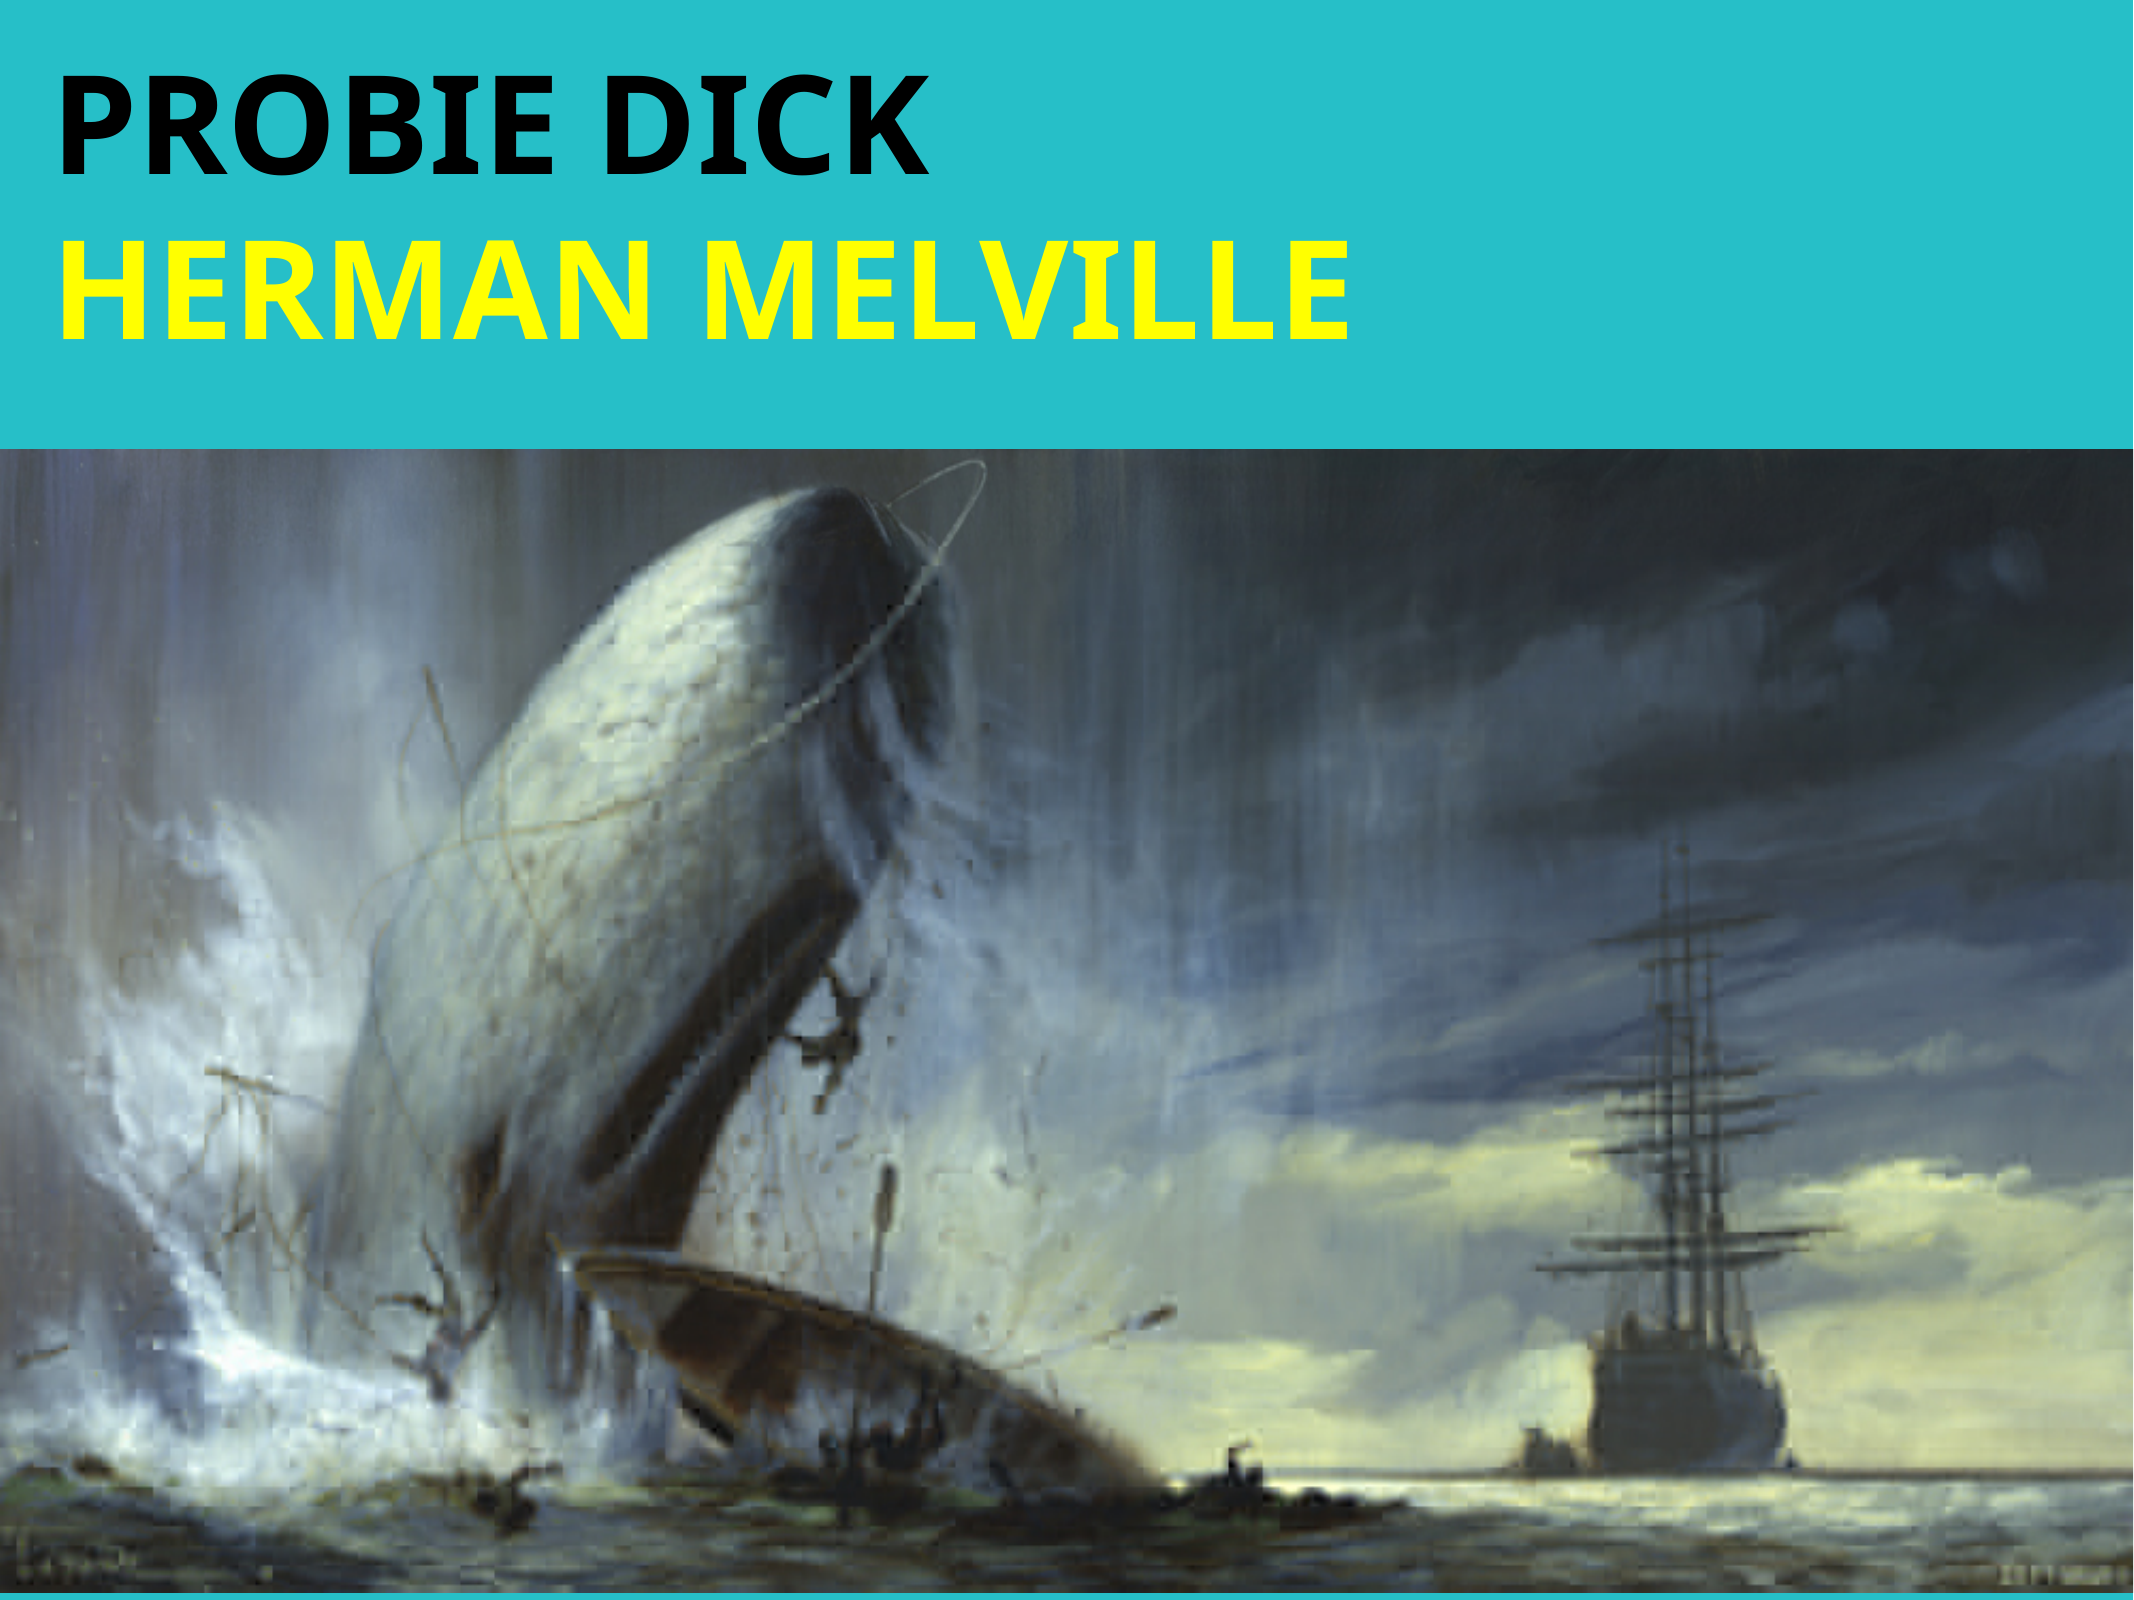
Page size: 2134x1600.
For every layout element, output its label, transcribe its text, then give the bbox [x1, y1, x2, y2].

text_box PROBIE DICK HERMAN MELVILLE [41, 37, 2134, 449]
picture [0, 449, 2134, 1593]
